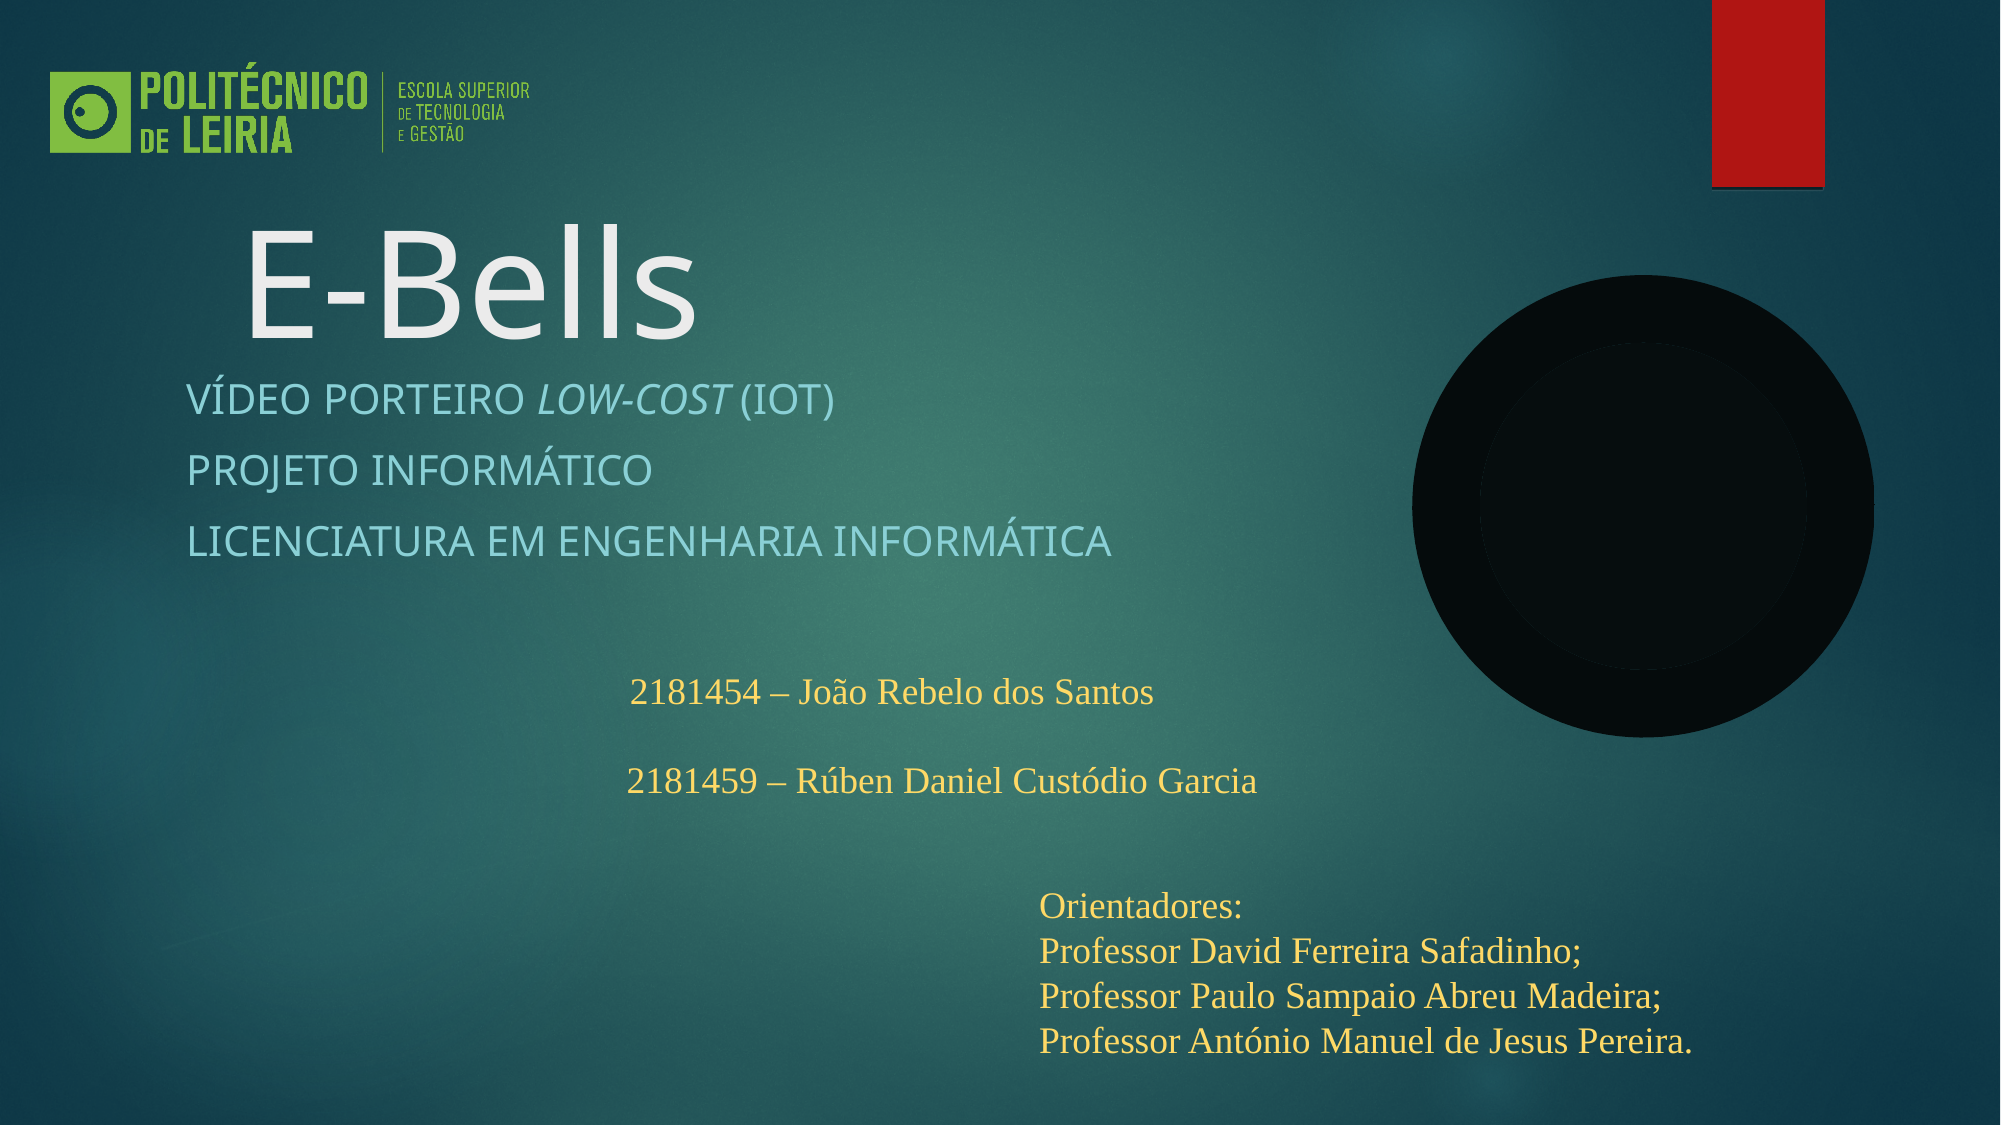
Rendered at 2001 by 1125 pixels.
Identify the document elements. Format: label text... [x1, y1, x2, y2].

text_box 2181454 – João Rebelo dos Santos 2181459 – Rúben Daniel Custódio Garcia [540, 637, 1303, 877]
text_box Orientadores: Professor David Ferreira Safadinho; Professor Paulo Sampaio Abreu Madeira; Professor António Manuel de Jesus Pereira. [874, 873, 2000, 1117]
title E-Bells [223, 154, 1672, 364]
picture [13, 30, 567, 185]
subtitle Vídeo porteiro low-cost (IoT) Projeto Informático Licenciatura em Engenharia Informática [171, 364, 1672, 637]
